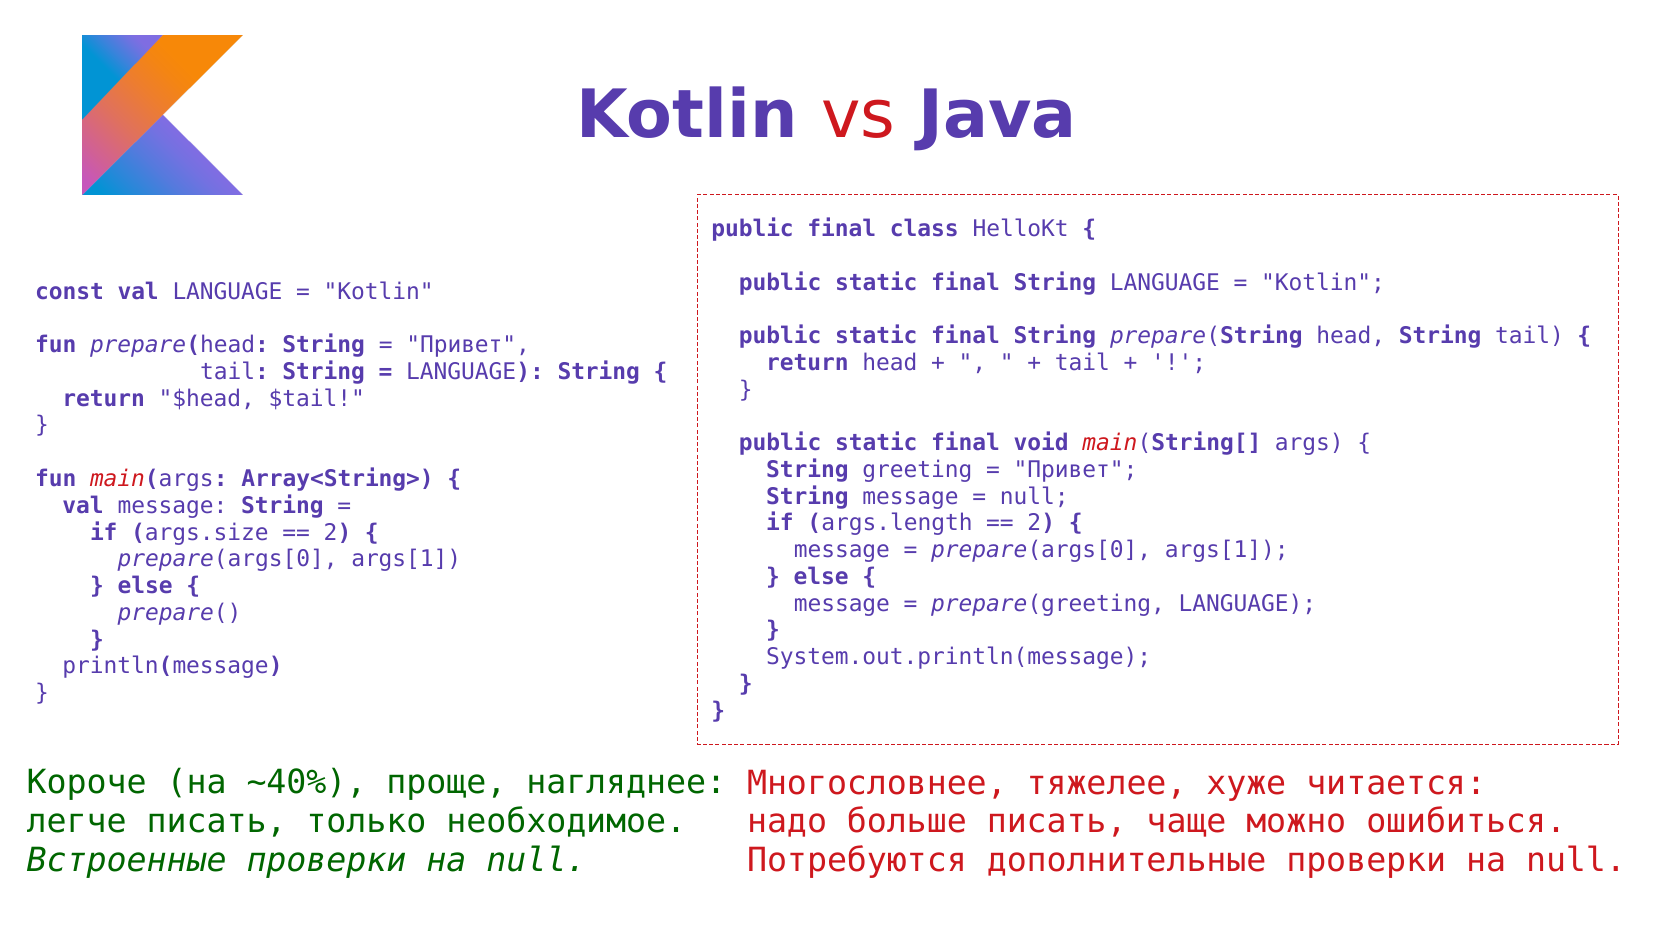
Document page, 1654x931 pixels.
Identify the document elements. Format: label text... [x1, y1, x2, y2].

text_box Многословнее, тяжелее, хуже читается: надо больше писать, чаще можно ошибиться. Потребуются дополнительные проверки на null. [732, 755, 1648, 887]
text_box Короче (на ~40%), проще, нагляднее: легче писать, только необходимое. Встроенные проверки на null. [11, 755, 745, 925]
text_box const val LANGUAGE = "Kotlin" fun prepare(head: String = "Привет", tail: String = LANGUAGE): String { return "$head, $tail!" } fun main(args: Array<String>) { val message: String = if (args.size == 2) { prepare(args[0], args[1]) } else { prepare() } println(message) } [35, 257, 697, 727]
picture [82, 35, 243, 195]
text_box public final class HelloKt { public static final String LANGUAGE = "Kotlin"; public static final String prepare(String head, String tail) { return head + ", " + tail + '!'; } public static final void main(String[] args) { String greeting = "Привет"; String message = null; if (args.length == 2) { message = prepare(args[0], args[1]); } else { message = prepare(greeting, LANGUAGE); } System.out.println(message); } } [697, 194, 1619, 745]
title Kotlin vs Java [243, 37, 1571, 193]
